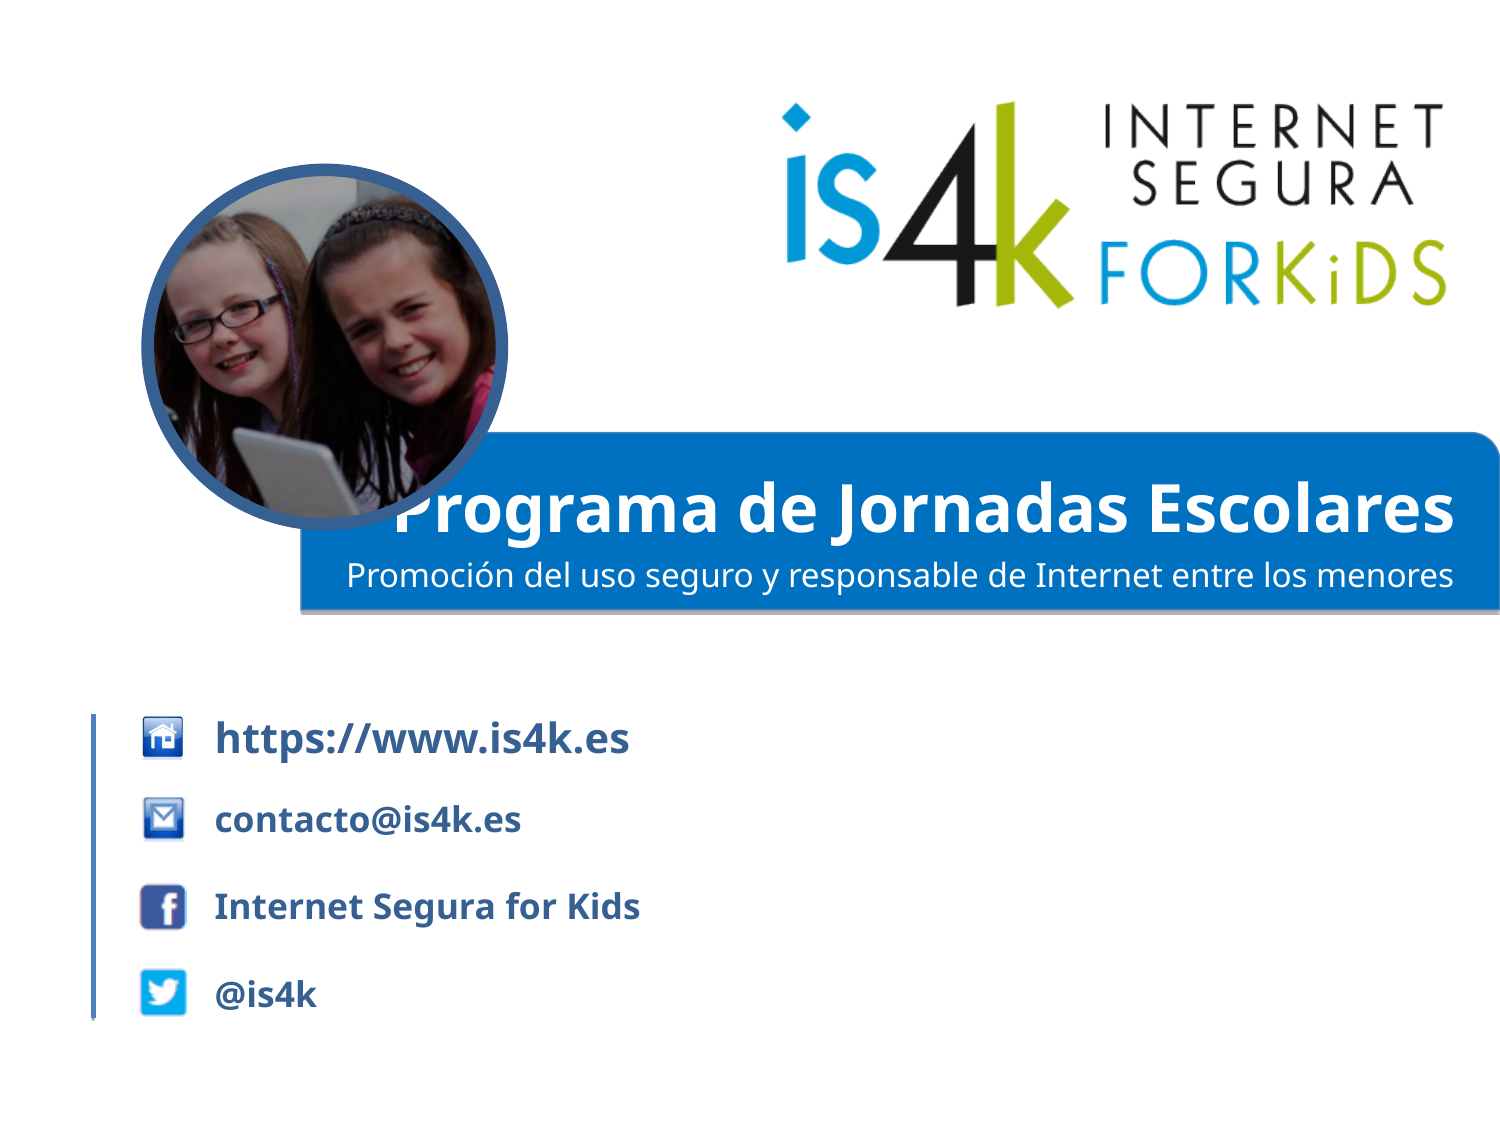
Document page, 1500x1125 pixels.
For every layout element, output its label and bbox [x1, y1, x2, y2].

picture [133, 714, 192, 760]
picture [781, 101, 1447, 309]
picture [138, 967, 189, 1019]
picture [138, 882, 187, 933]
picture [154, 177, 495, 518]
picture [135, 796, 193, 842]
